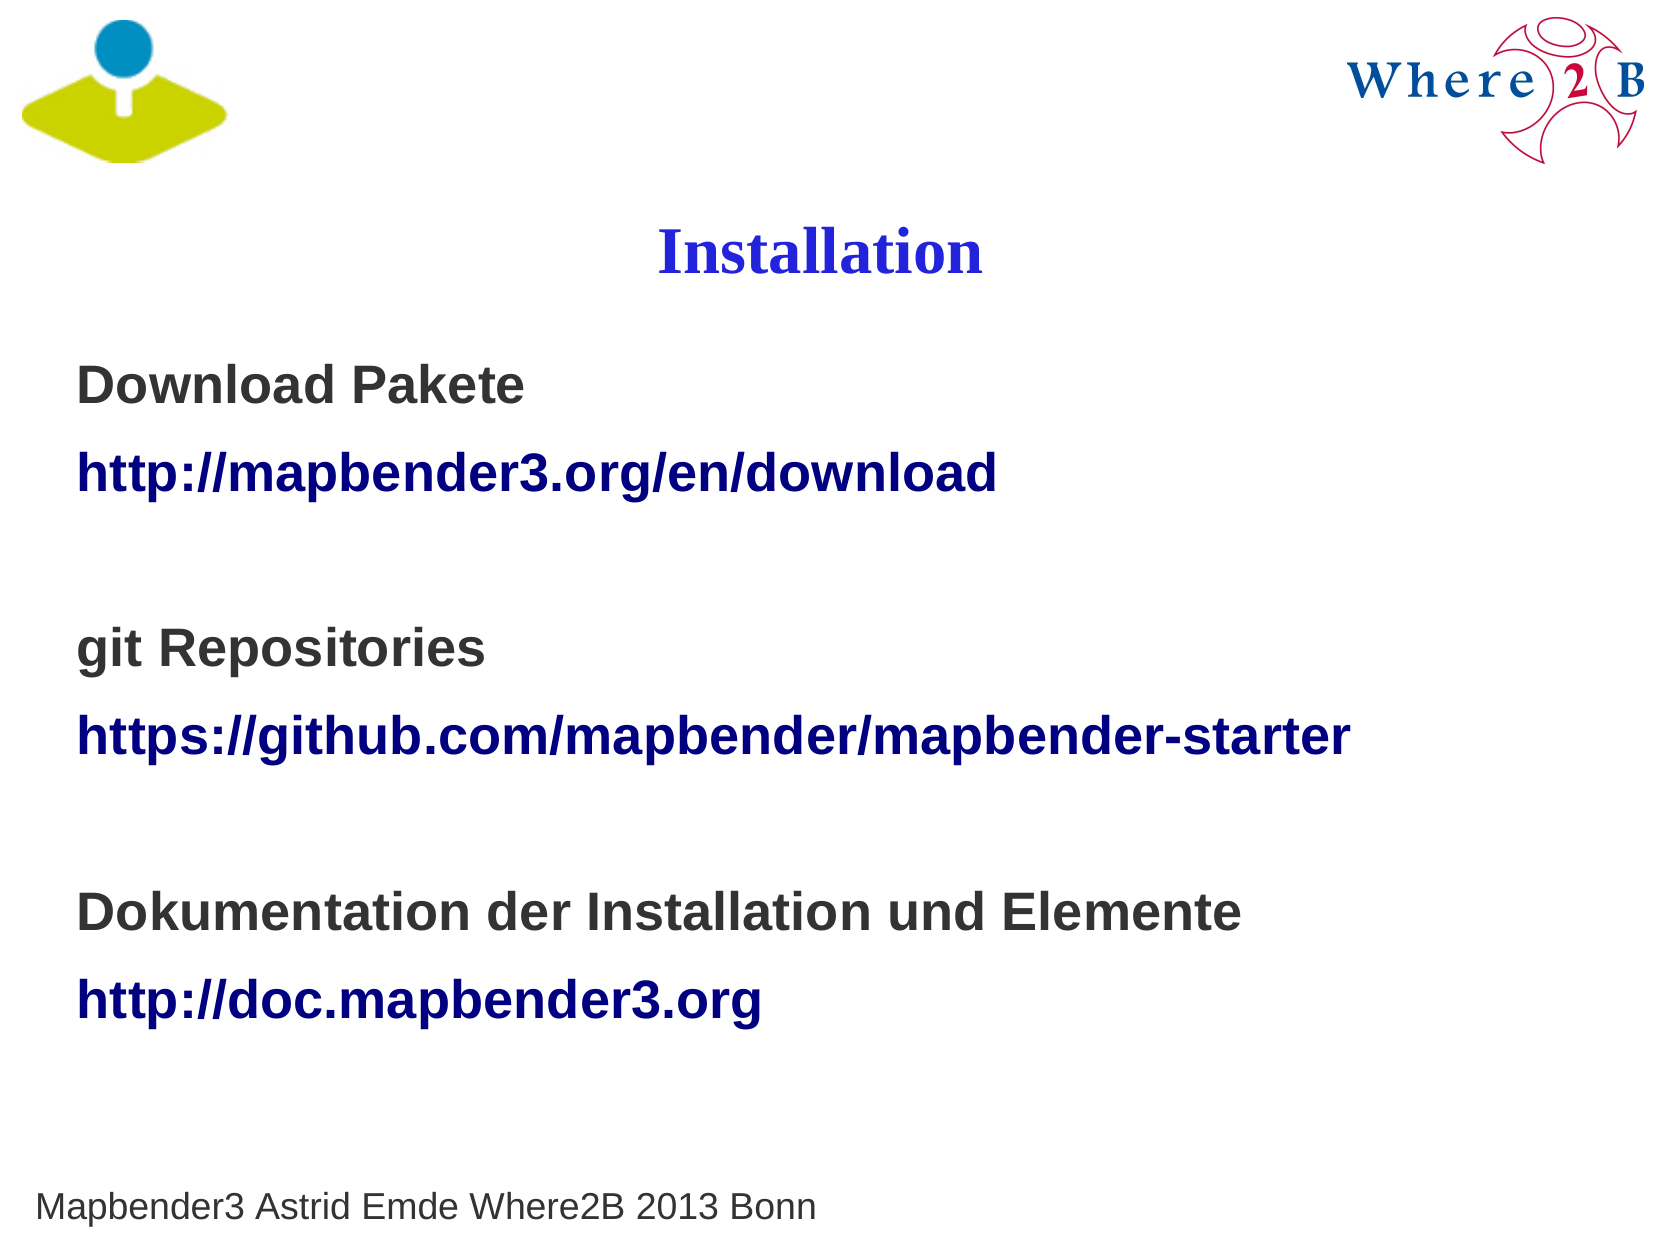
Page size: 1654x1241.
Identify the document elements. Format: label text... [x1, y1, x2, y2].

list Download Pakete http://mapbender3.org/en/download git Repositories https://github.com/mapbender/mapbender-starter Dokumentation der Installation und Elemente http://doc.mapbender3.org [76, 354, 1565, 1173]
title Installation [76, 177, 1565, 325]
picture [1347, 17, 1644, 164]
picture [22, 20, 231, 163]
